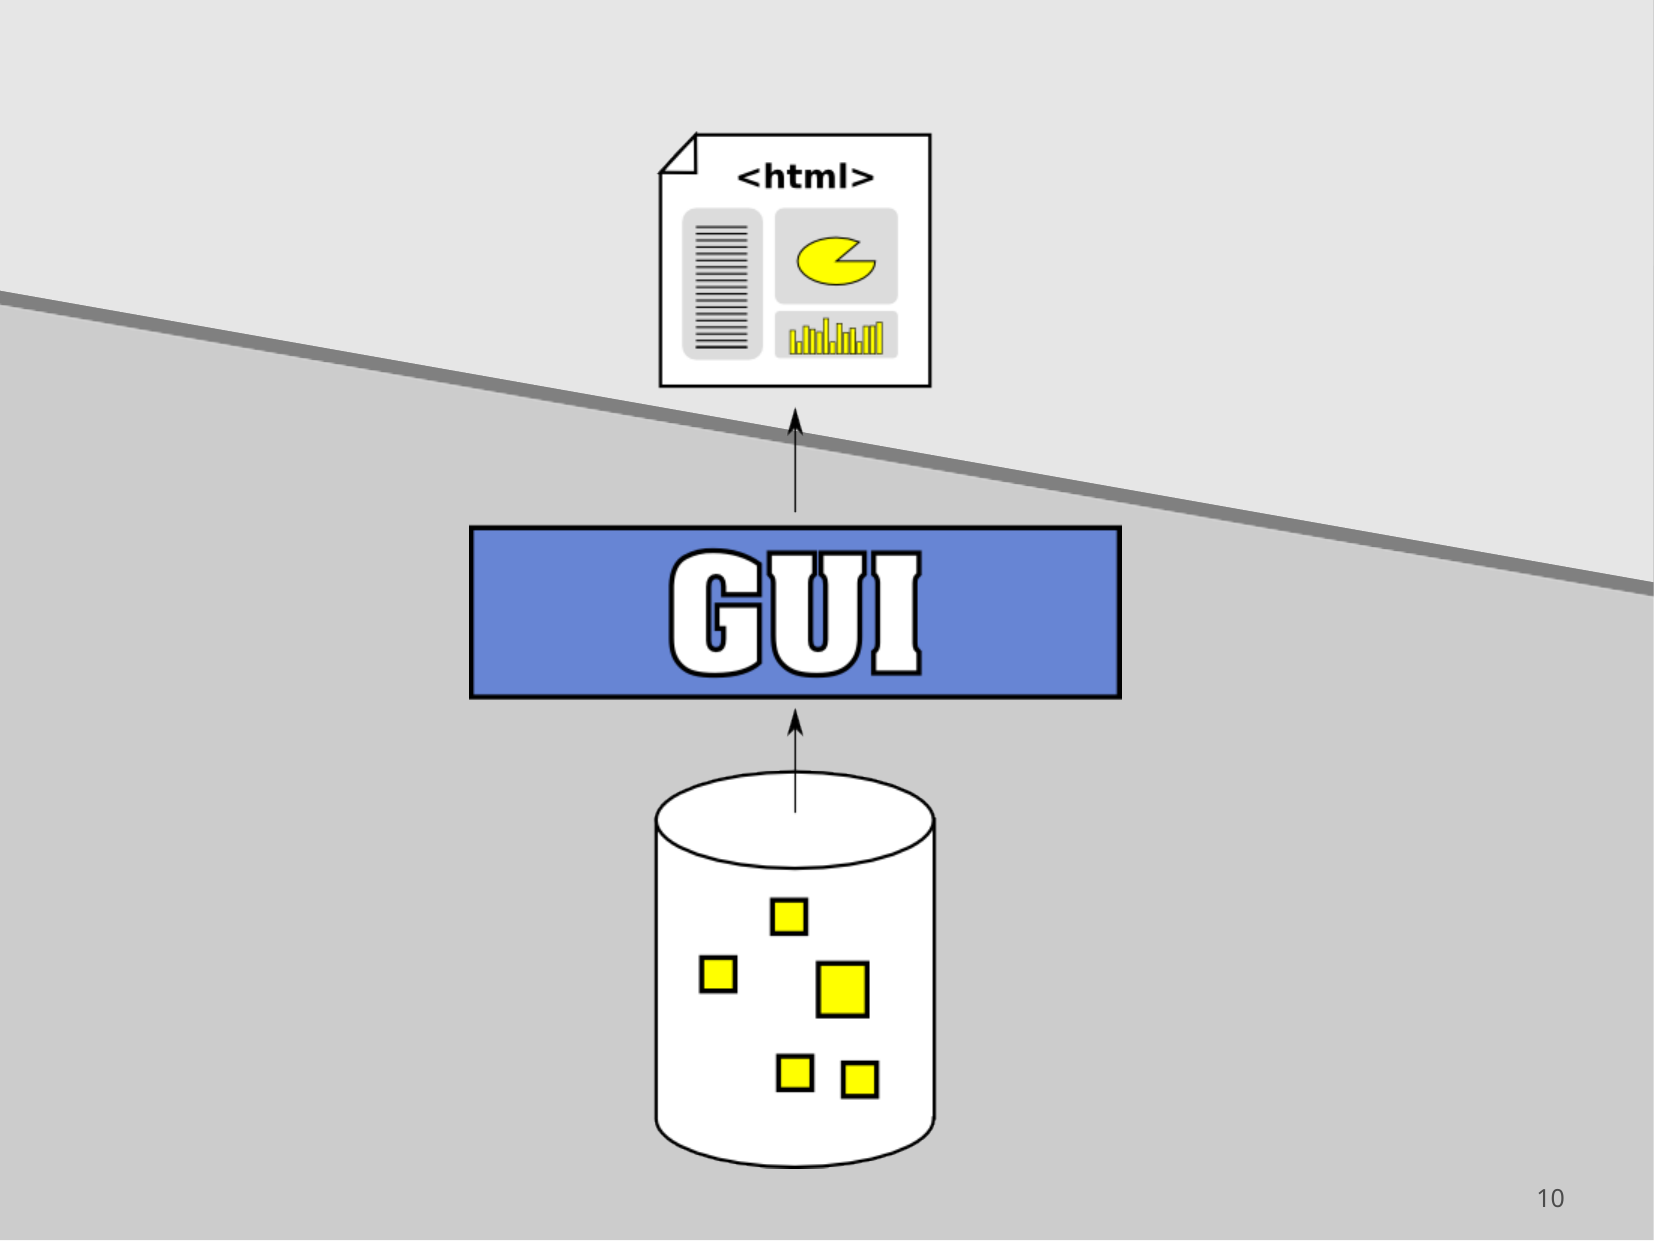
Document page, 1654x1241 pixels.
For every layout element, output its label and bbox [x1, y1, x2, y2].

picture [469, 131, 1122, 1169]
